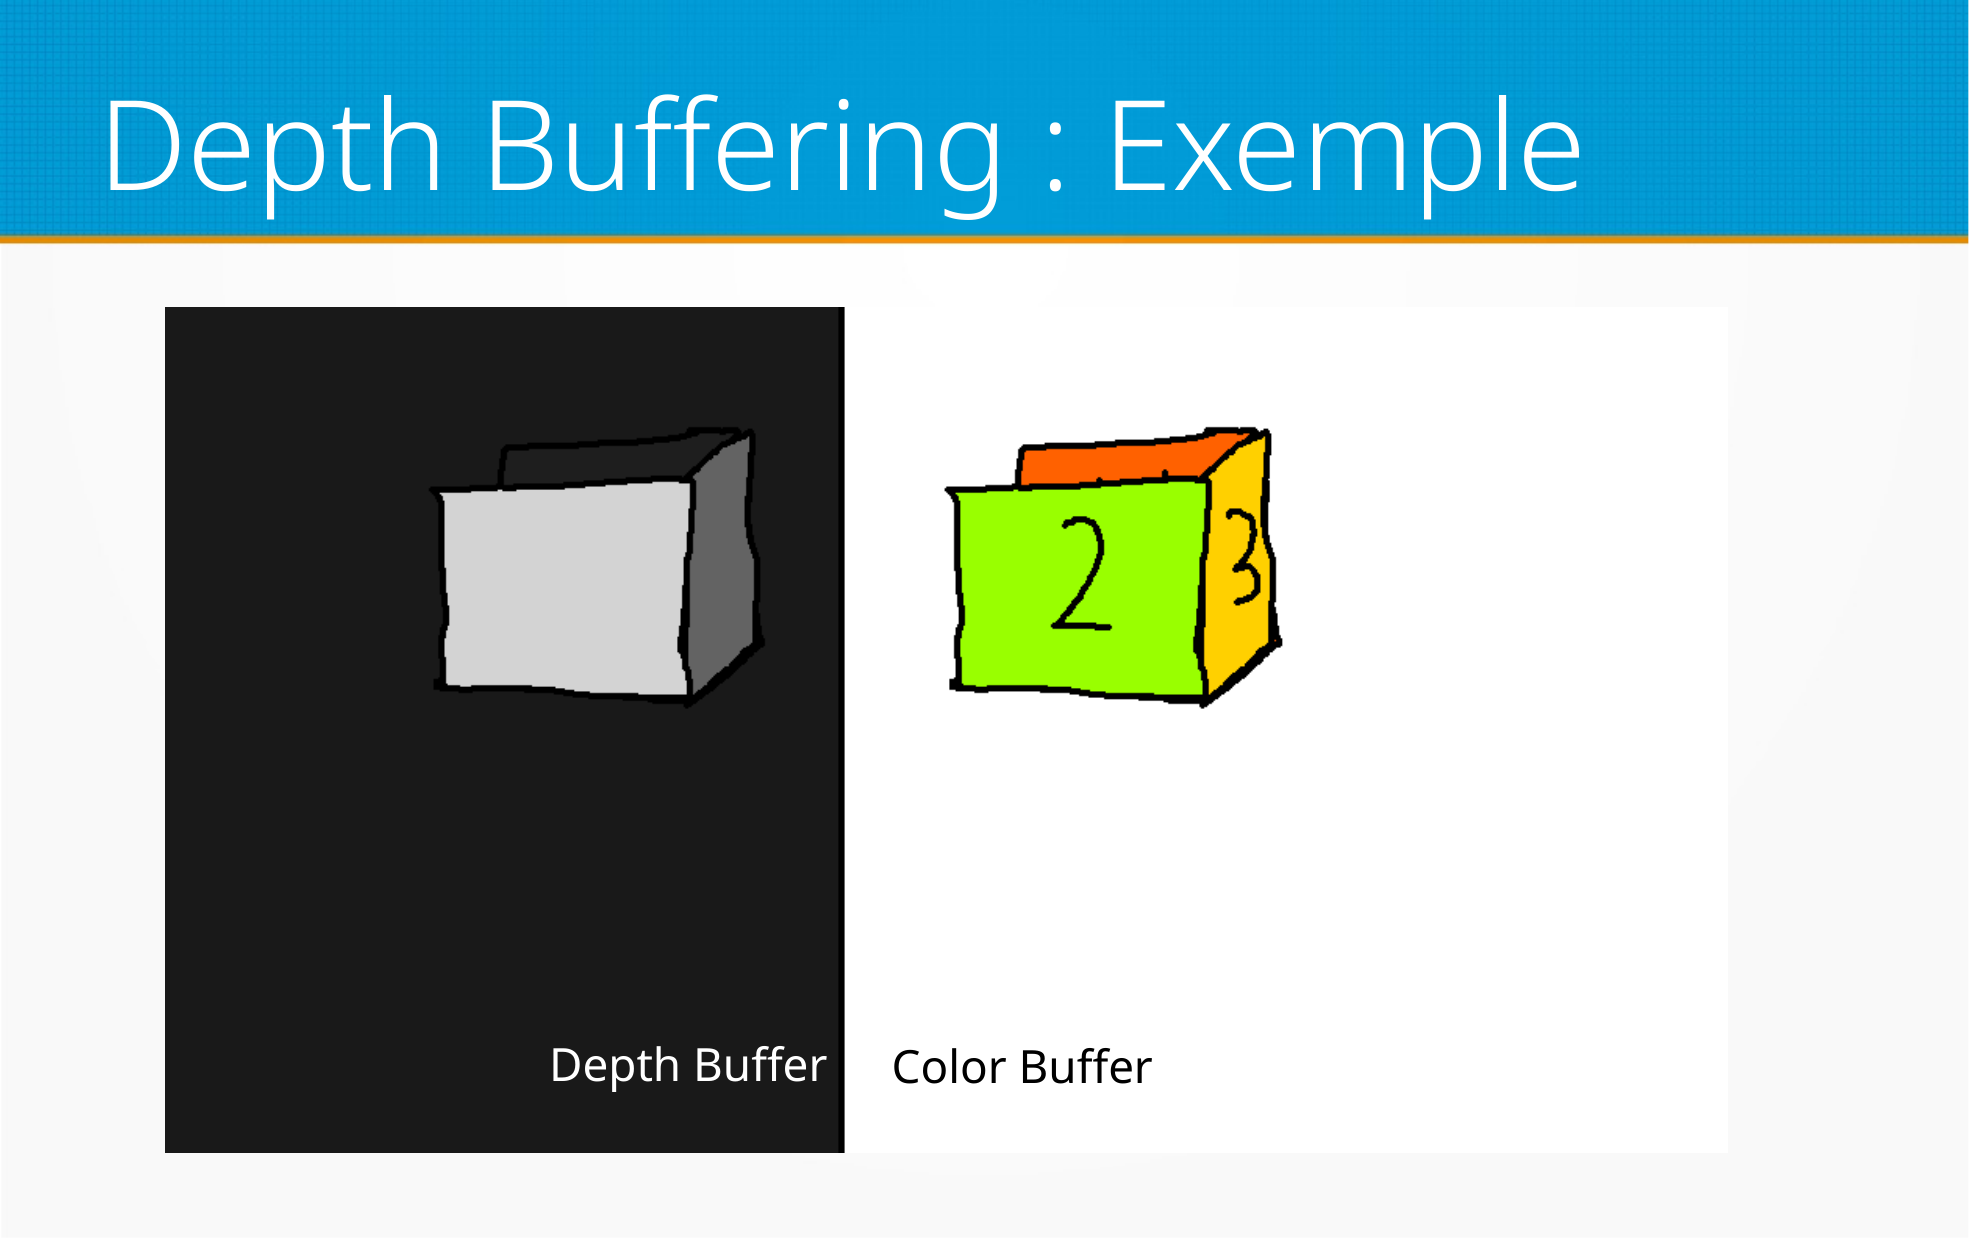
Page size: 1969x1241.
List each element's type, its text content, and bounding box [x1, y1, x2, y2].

text_box Depth Buffer [543, 1029, 798, 1099]
text_box Color Buffer [885, 1030, 1128, 1100]
picture [0, 233, 1969, 1241]
title Depth Buffering : Exemple [98, 19, 1870, 227]
